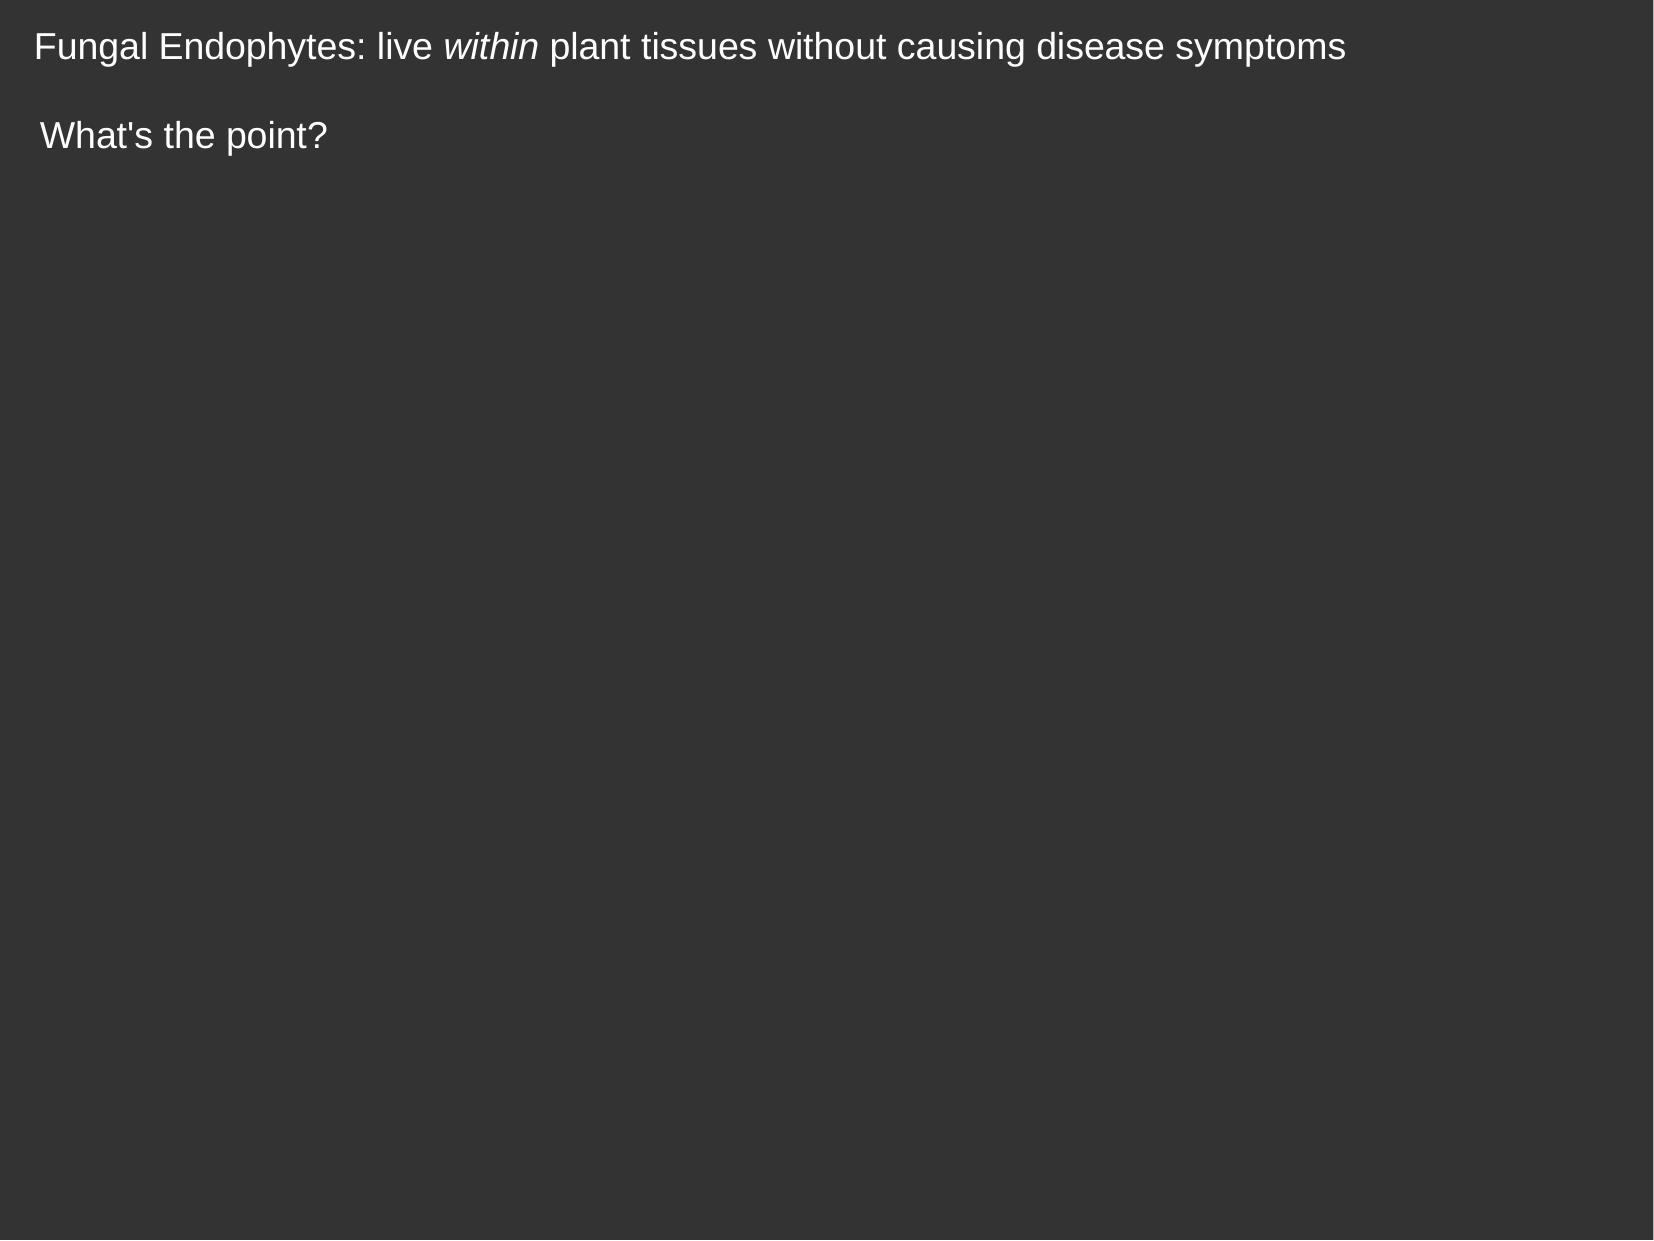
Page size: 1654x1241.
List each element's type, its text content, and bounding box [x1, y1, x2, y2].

text_box Fungal Endophytes: live within plant tissues without causing disease symptoms [19, 17, 1622, 75]
text_box What's the point? [25, 107, 1629, 165]
